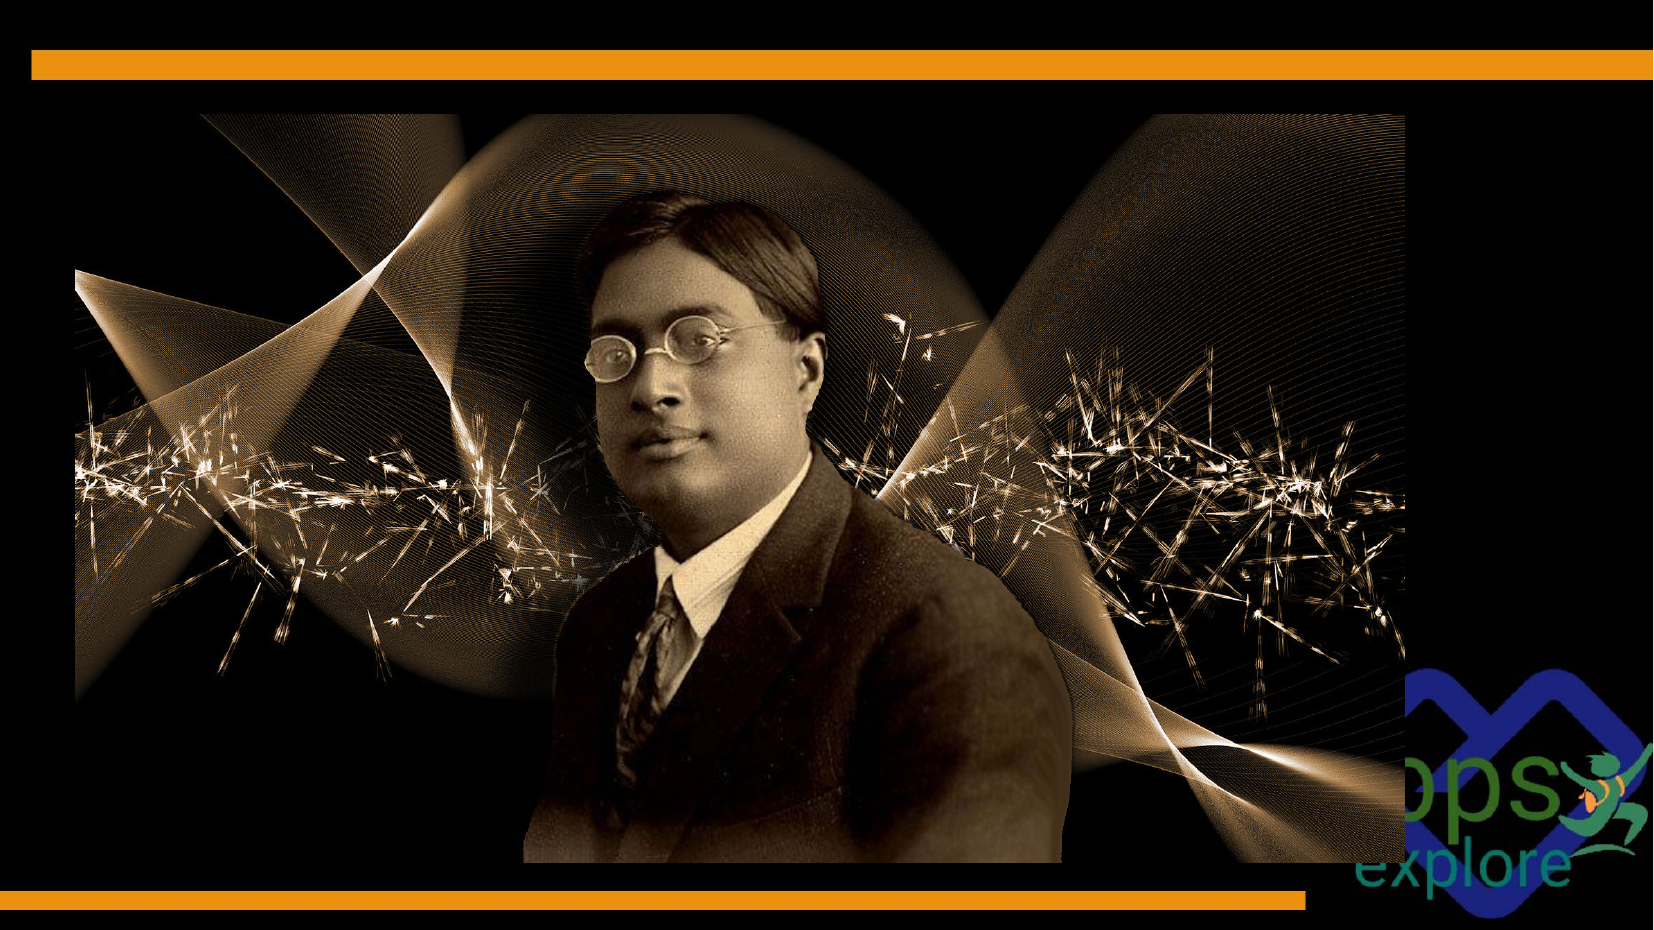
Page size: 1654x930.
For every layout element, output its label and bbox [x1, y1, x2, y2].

title [35, 48, 1524, 205]
picture [0, 0, 1654, 930]
